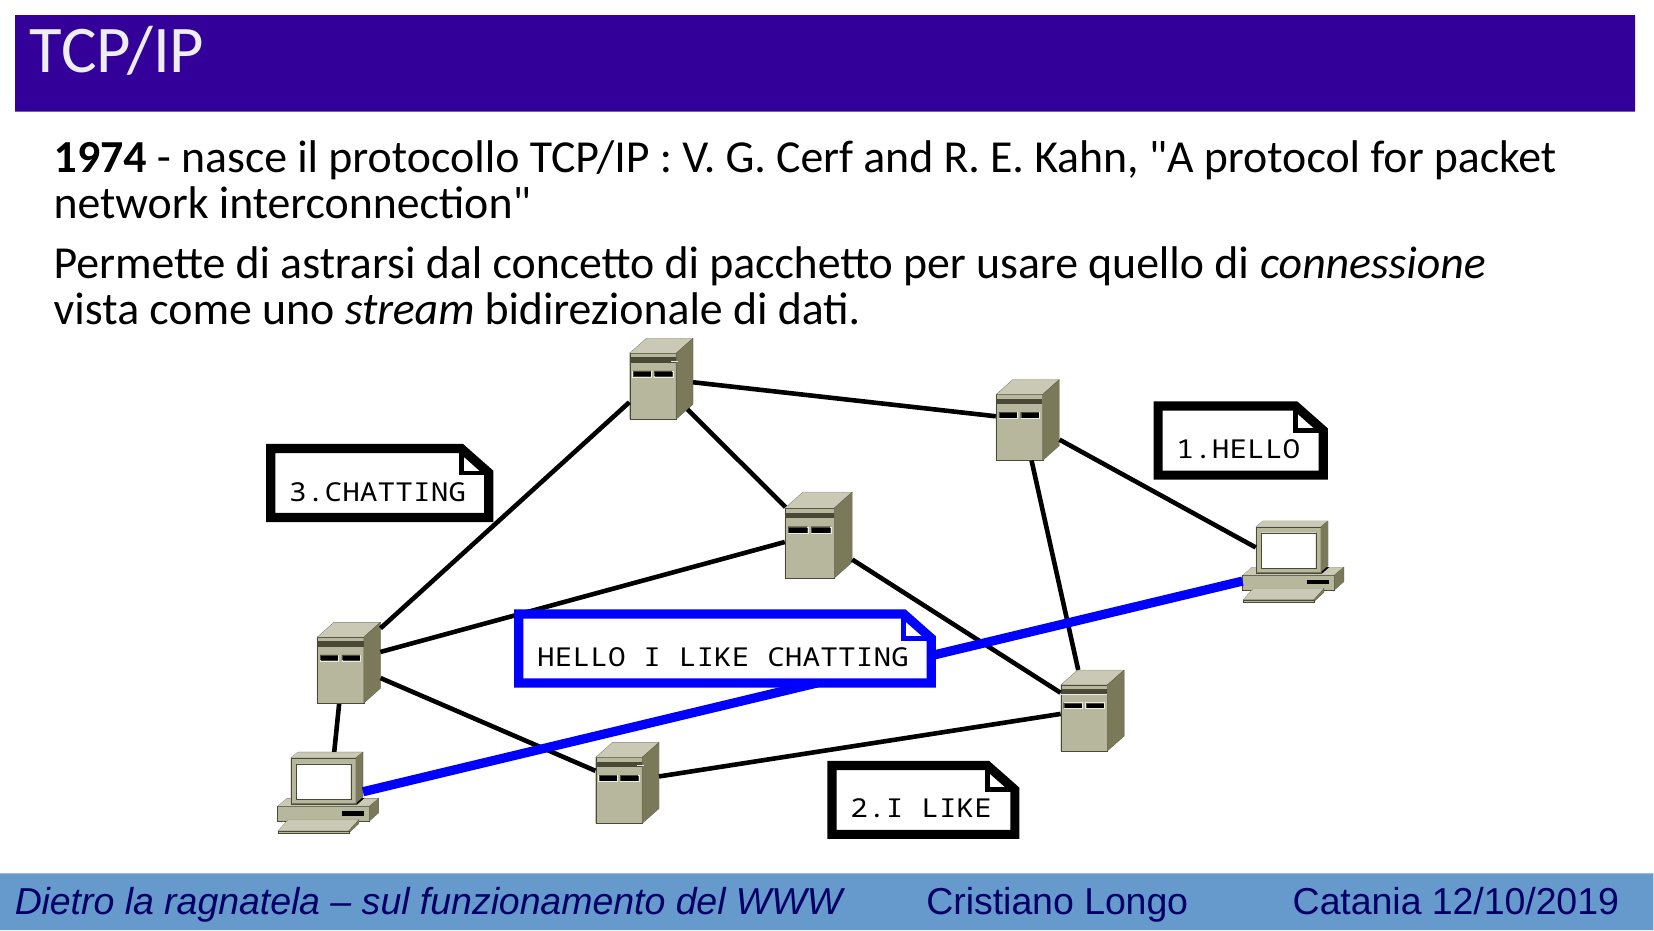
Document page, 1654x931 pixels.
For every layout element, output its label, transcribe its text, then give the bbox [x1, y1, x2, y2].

text_box Dietro la ragnatela – sul funzionamento del WWW Cristiano Longo Catania 12/10/2019 [0, 873, 1654, 931]
text_box 1974 - nasce il protocollo TCP/IP : V. G. Cerf and R. E. Kahn, "A protocol for packet network interconnection" [38, 130, 1627, 238]
picture [265, 358, 1346, 848]
text_box TCP/IP [15, 15, 1636, 112]
text_box Permette di astrarsi dal concetto di pacchetto per usare quello di connessione vista come uno stream bidirezionale di dati. [38, 237, 1539, 358]
